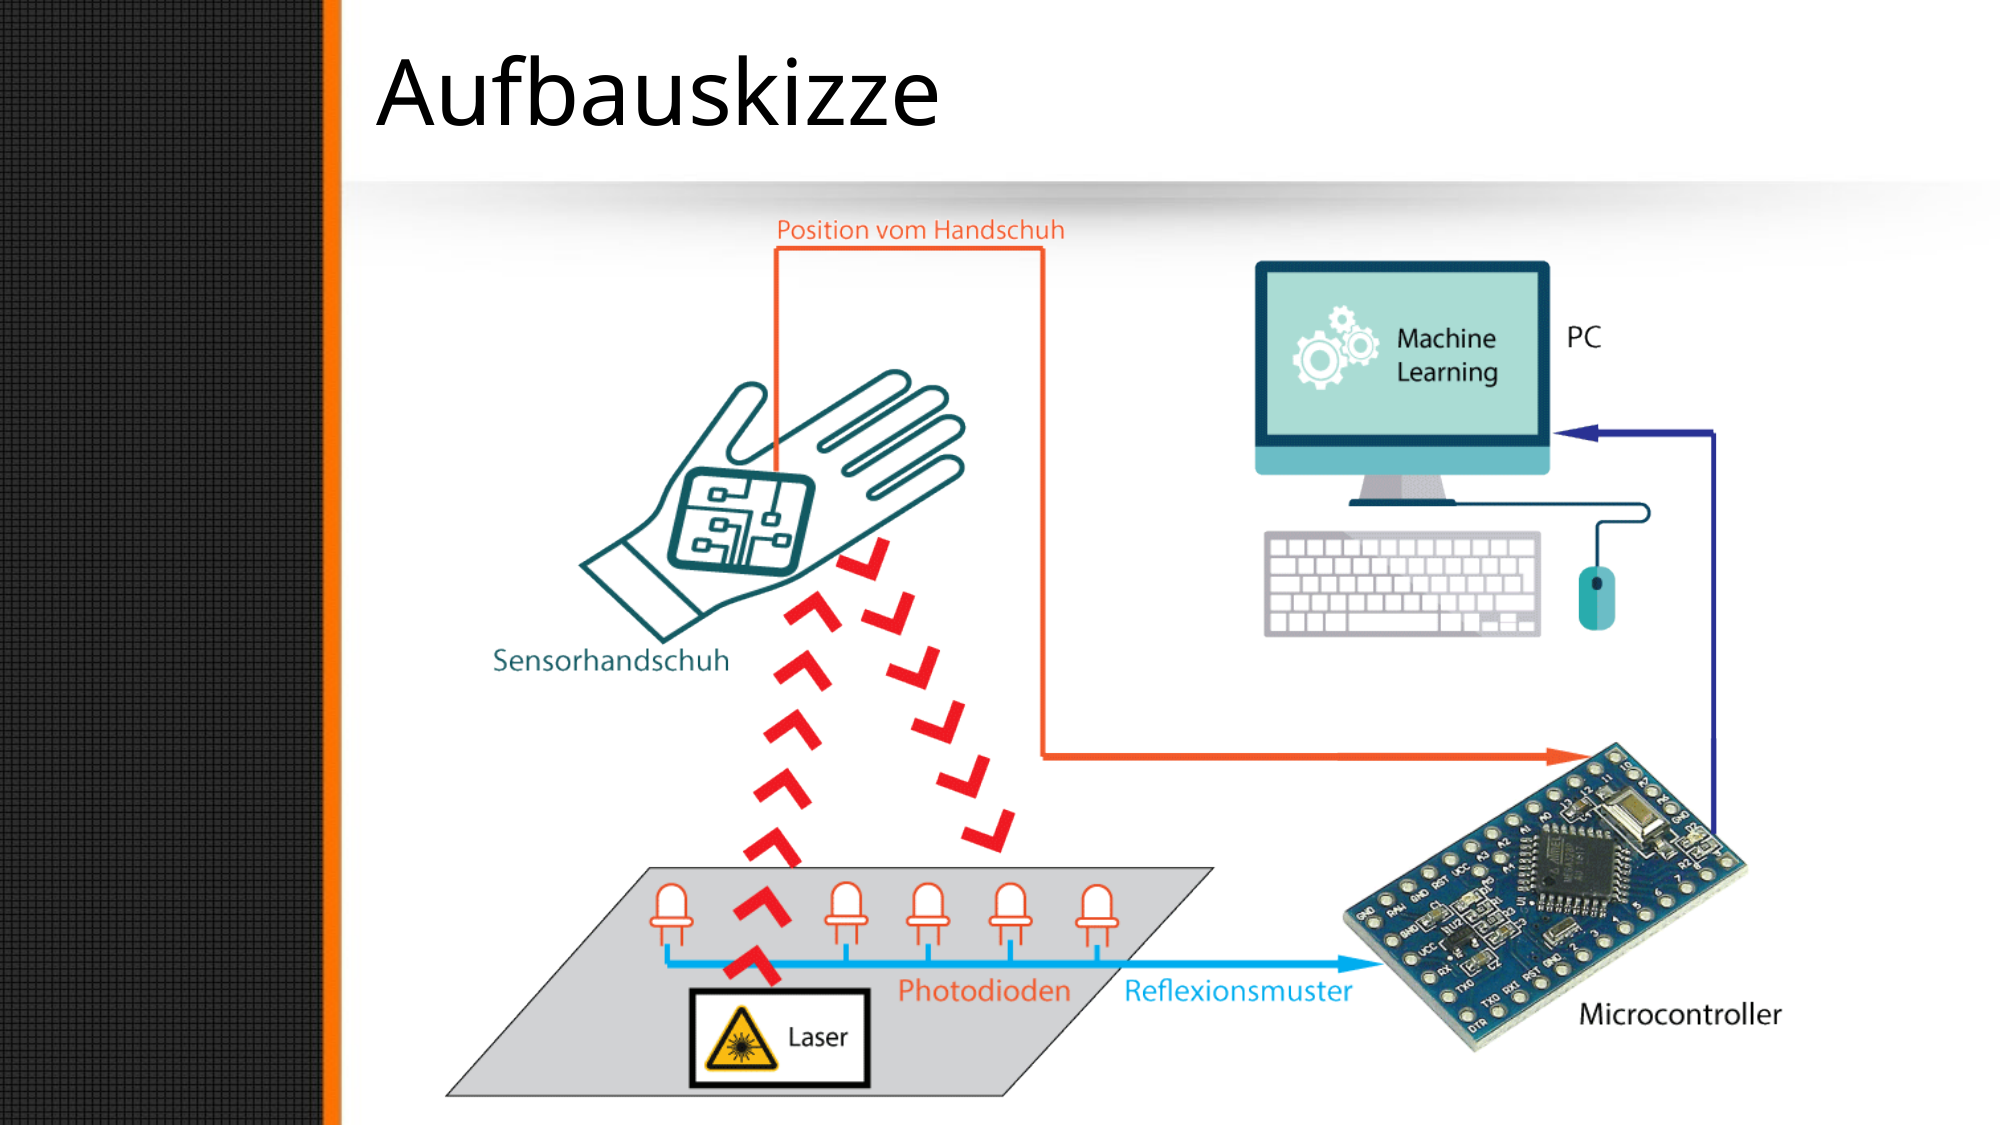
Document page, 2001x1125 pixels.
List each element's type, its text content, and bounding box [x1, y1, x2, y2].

picture [339, 96, 1841, 1125]
title Aufbauskizze [361, 0, 2000, 205]
